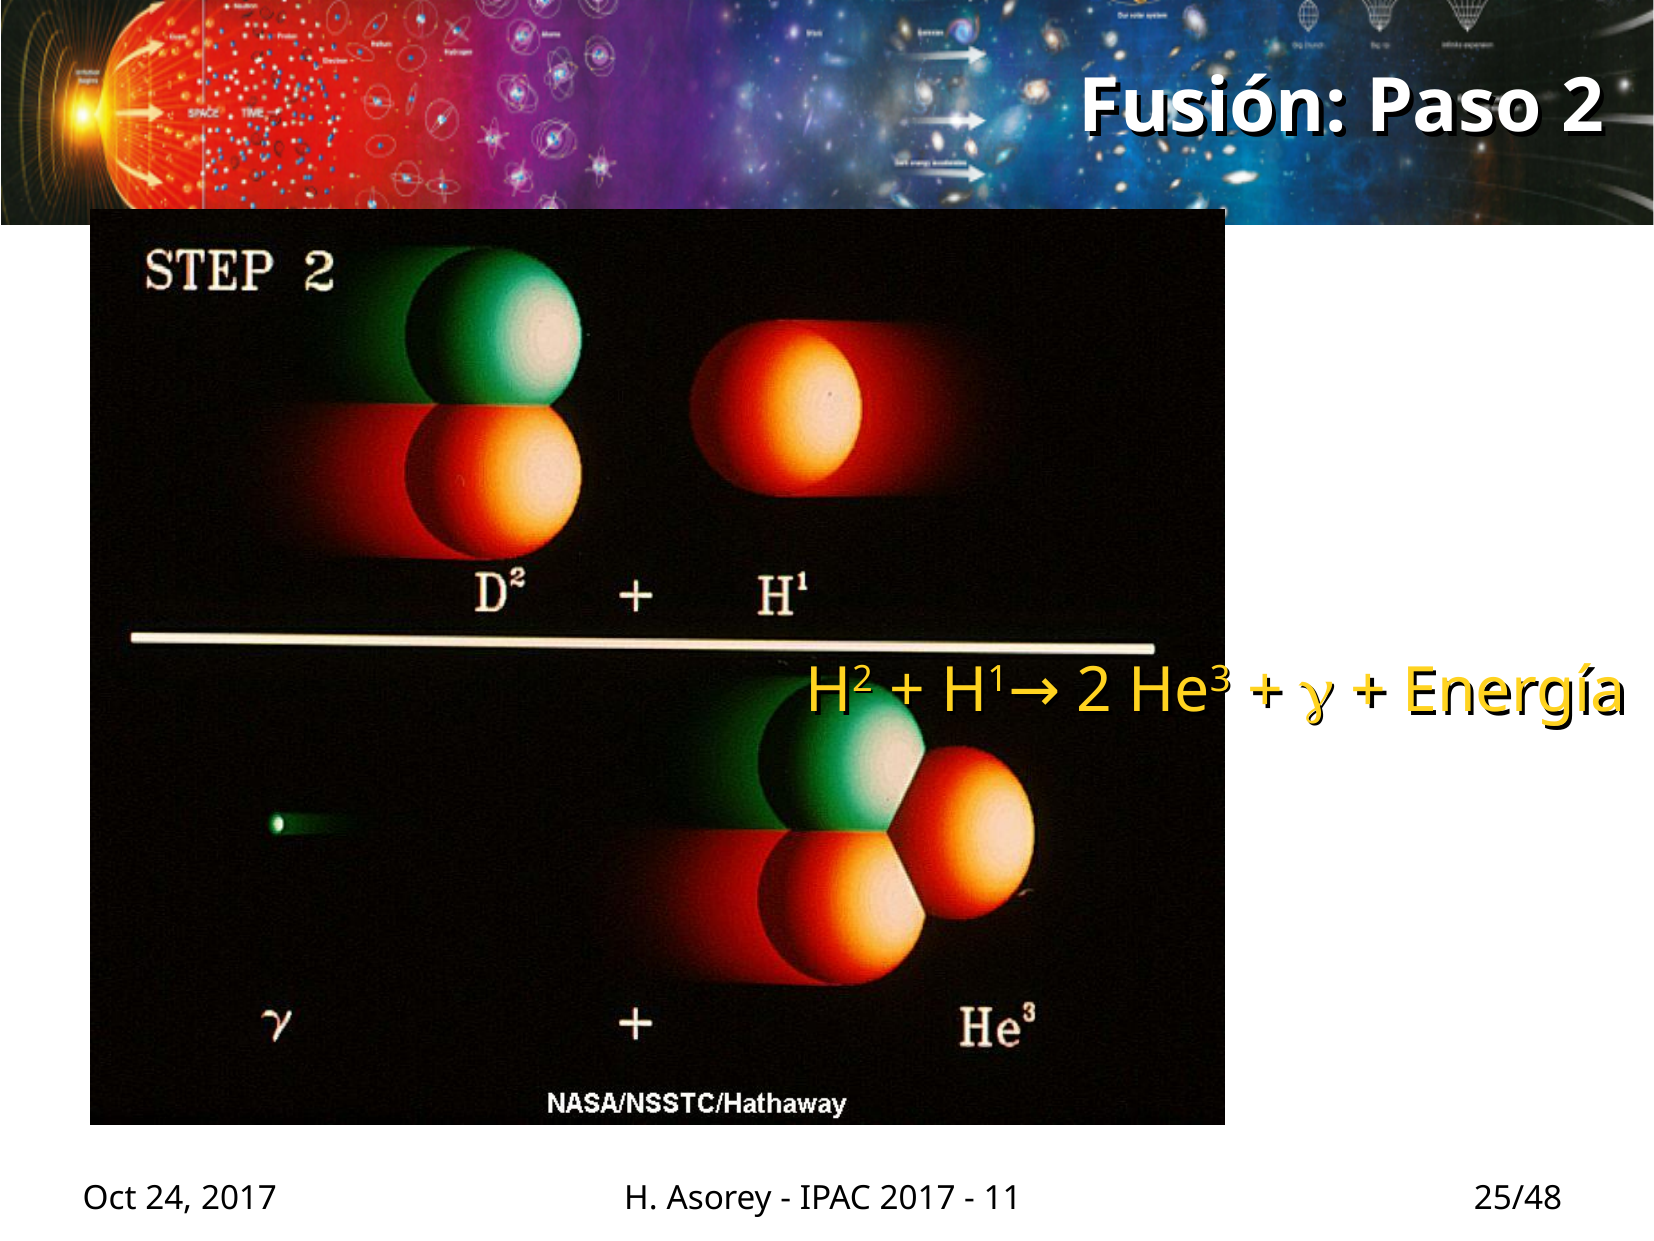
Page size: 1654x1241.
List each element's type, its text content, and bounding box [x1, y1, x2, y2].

title Fusión: Paso 2 [45, 15, 1606, 191]
list H2 + H1→ 2 He3 + g + Energía [735, 645, 1651, 751]
picture [1, 0, 1654, 1126]
